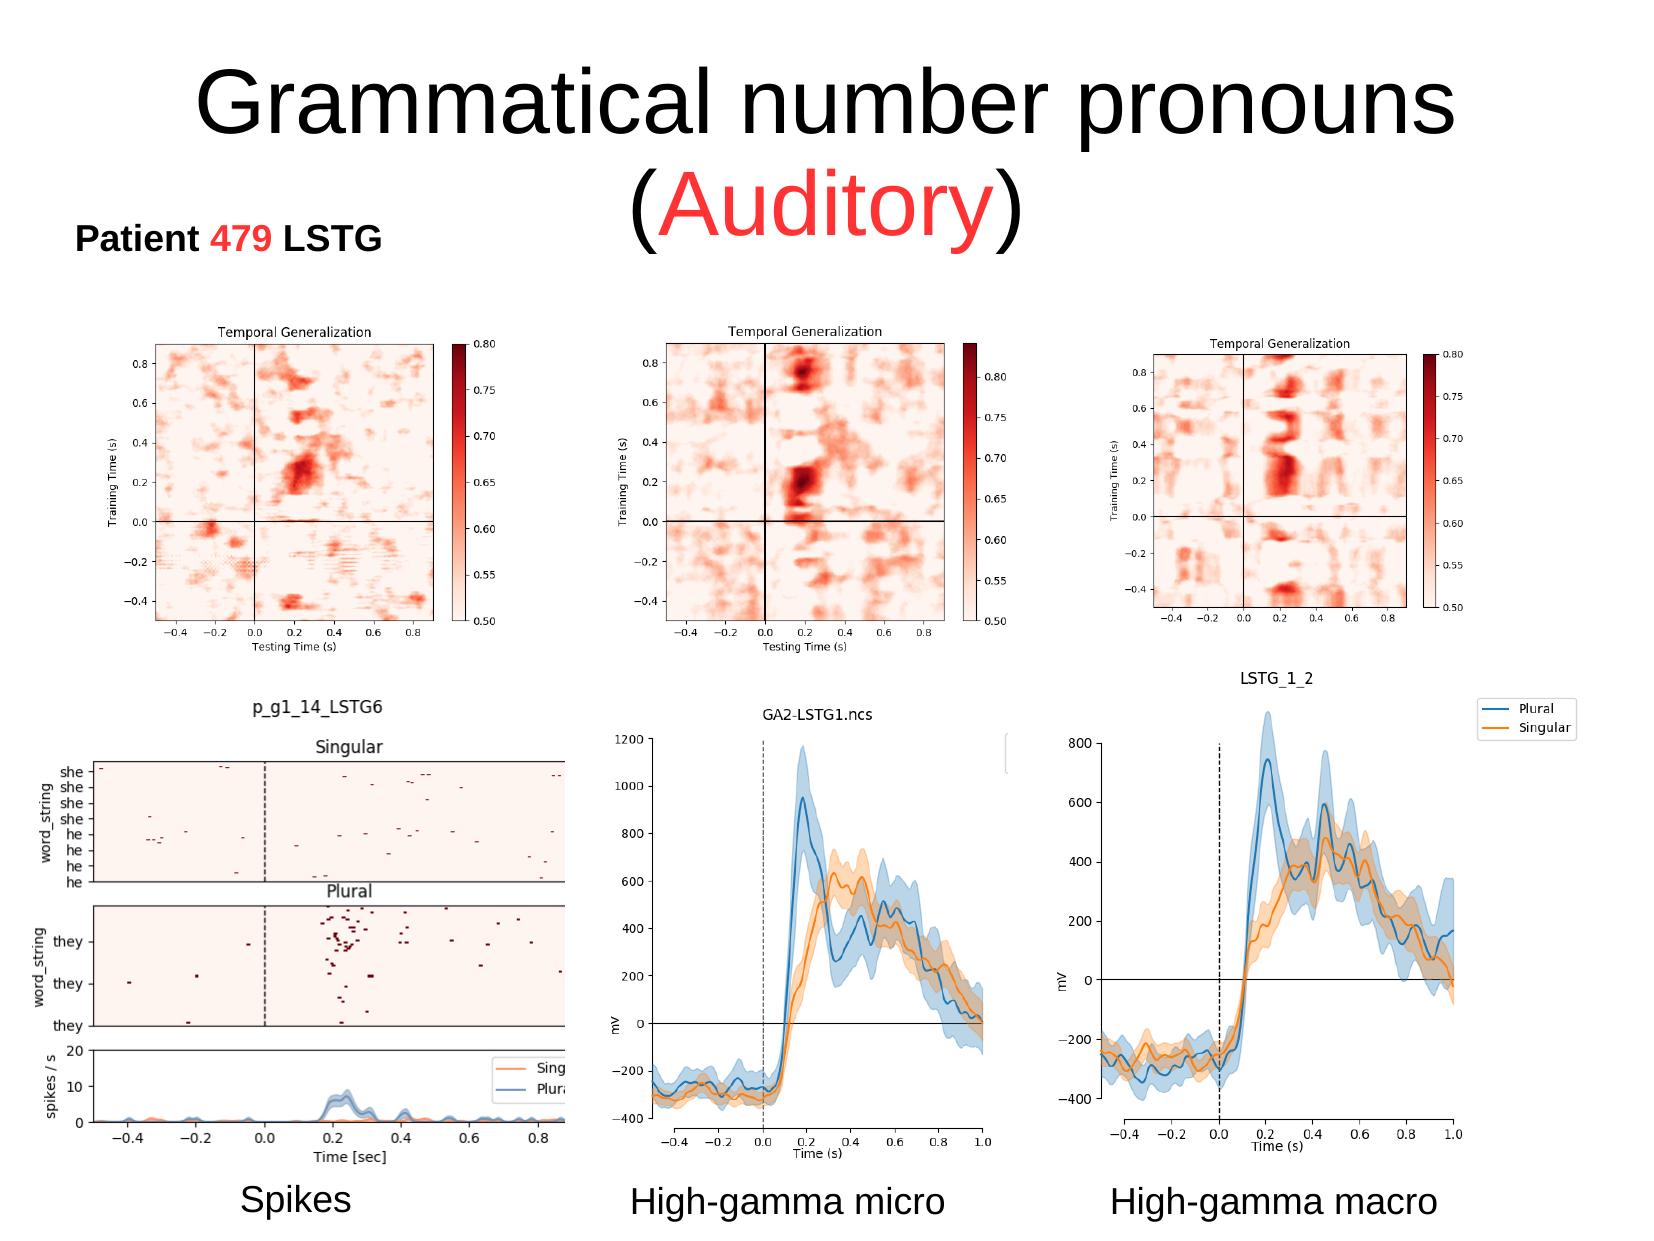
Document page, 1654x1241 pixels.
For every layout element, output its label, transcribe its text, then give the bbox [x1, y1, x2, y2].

text_box High-gamma macro [1095, 1181, 1456, 1231]
picture [75, 300, 555, 661]
text_box Patient 479 LSTG [60, 210, 616, 271]
text_box Spikes [225, 1171, 406, 1229]
title Grammatical number pronouns (Auditory) [82, 49, 1571, 257]
picture [0, 299, 1654, 1186]
text_box High-gamma micro [615, 1173, 976, 1231]
